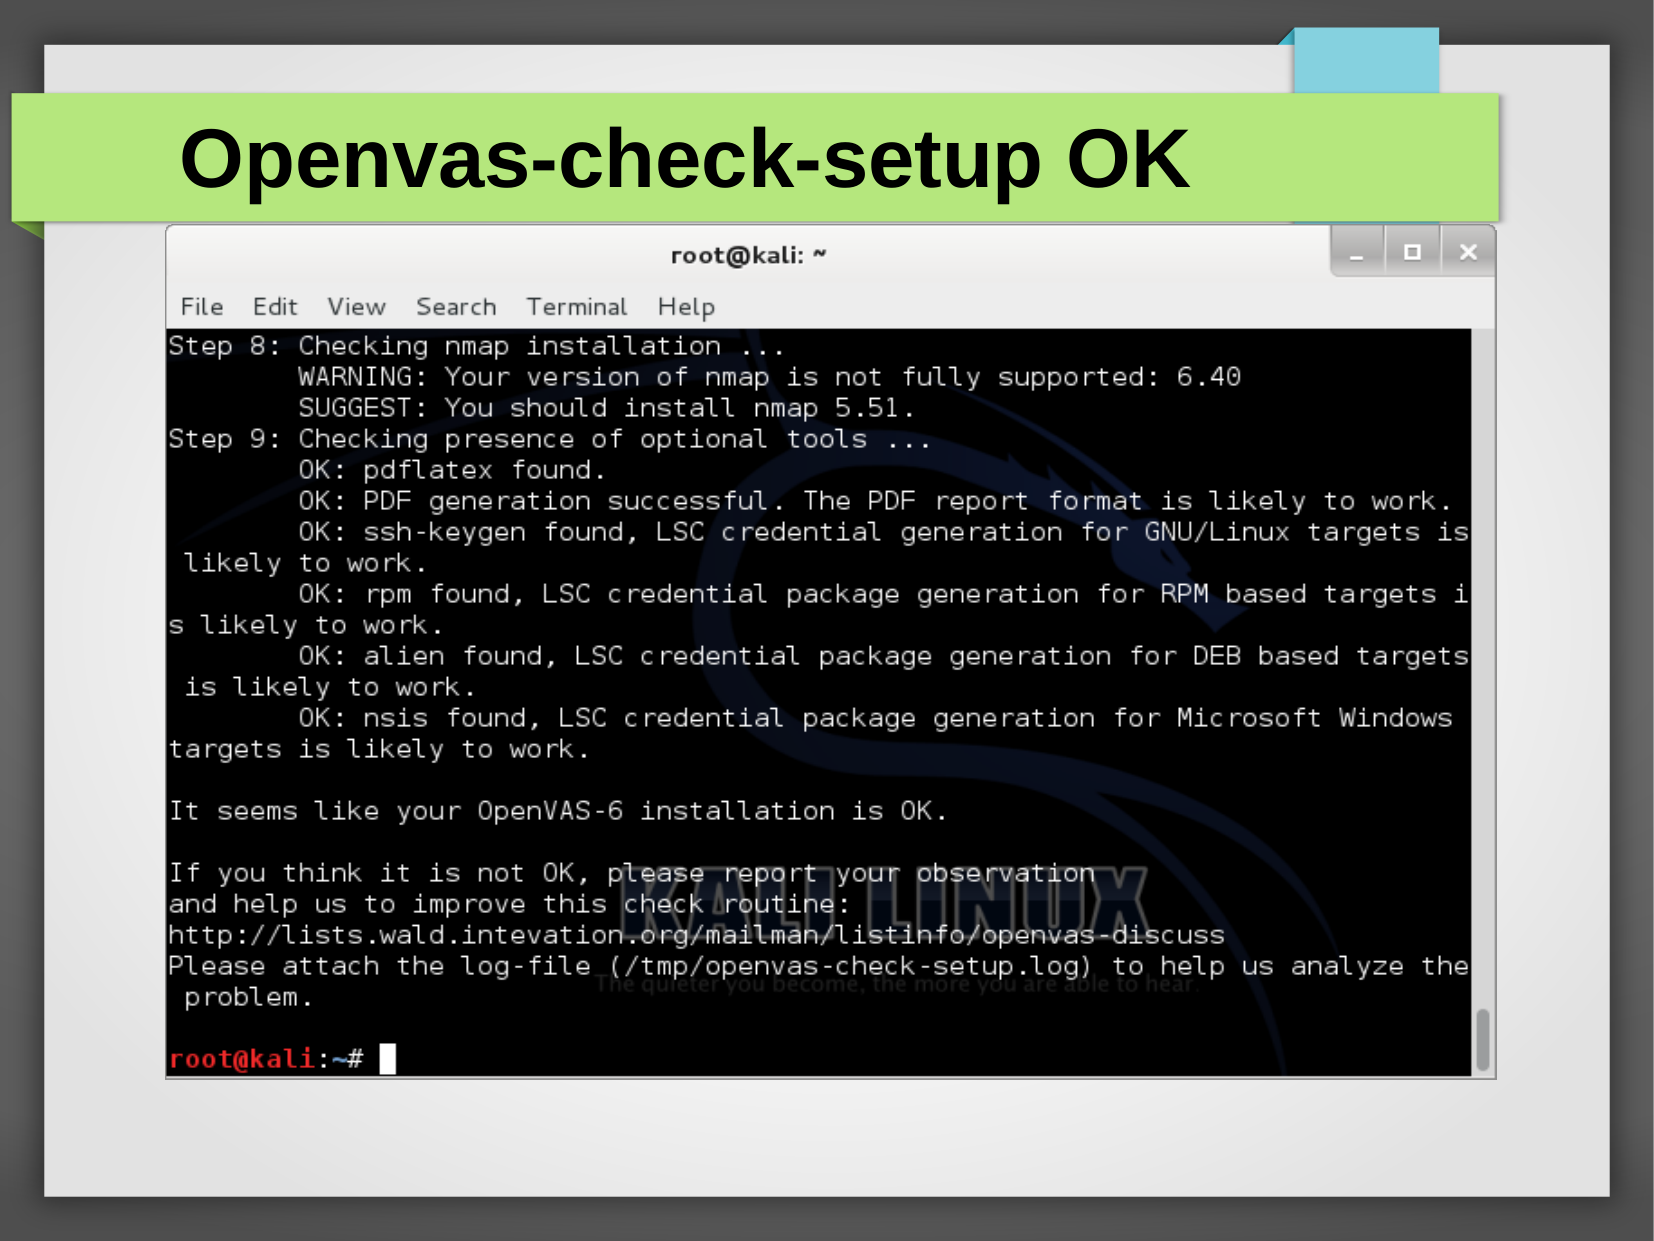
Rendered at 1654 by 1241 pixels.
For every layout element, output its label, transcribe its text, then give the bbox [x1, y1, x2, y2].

picture [0, 0, 1654, 1241]
text_box Openvas-check-setup OK [165, 105, 1208, 213]
